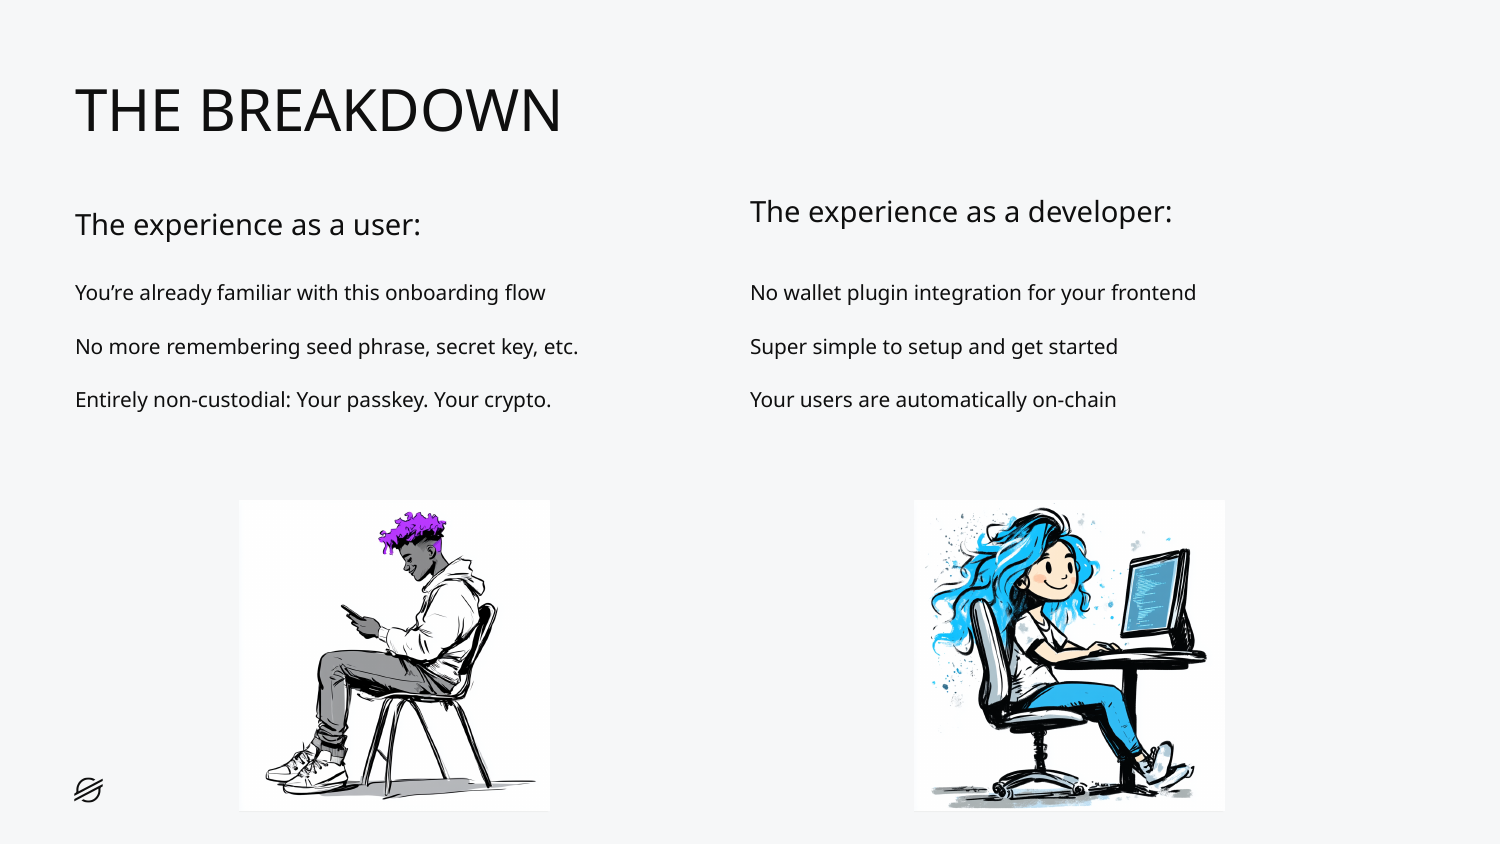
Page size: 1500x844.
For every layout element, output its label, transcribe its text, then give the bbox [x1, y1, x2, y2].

title THE BREAKDOWN [75, 72, 1425, 214]
list You’re already familiar with this onboarding flow No more remembering seed phrase, secret key, etc. Entirely non-custodial: Your passkey. Your crypto. [75, 275, 714, 751]
picture [914, 751, 1225, 811]
list The experience as a developer: [750, 188, 1389, 275]
list No wallet plugin integration for your frontend Super simple to setup and get started Your users are automatically on-chain [750, 275, 1389, 751]
list The experience as a user: [75, 188, 714, 275]
picture [239, 500, 550, 811]
